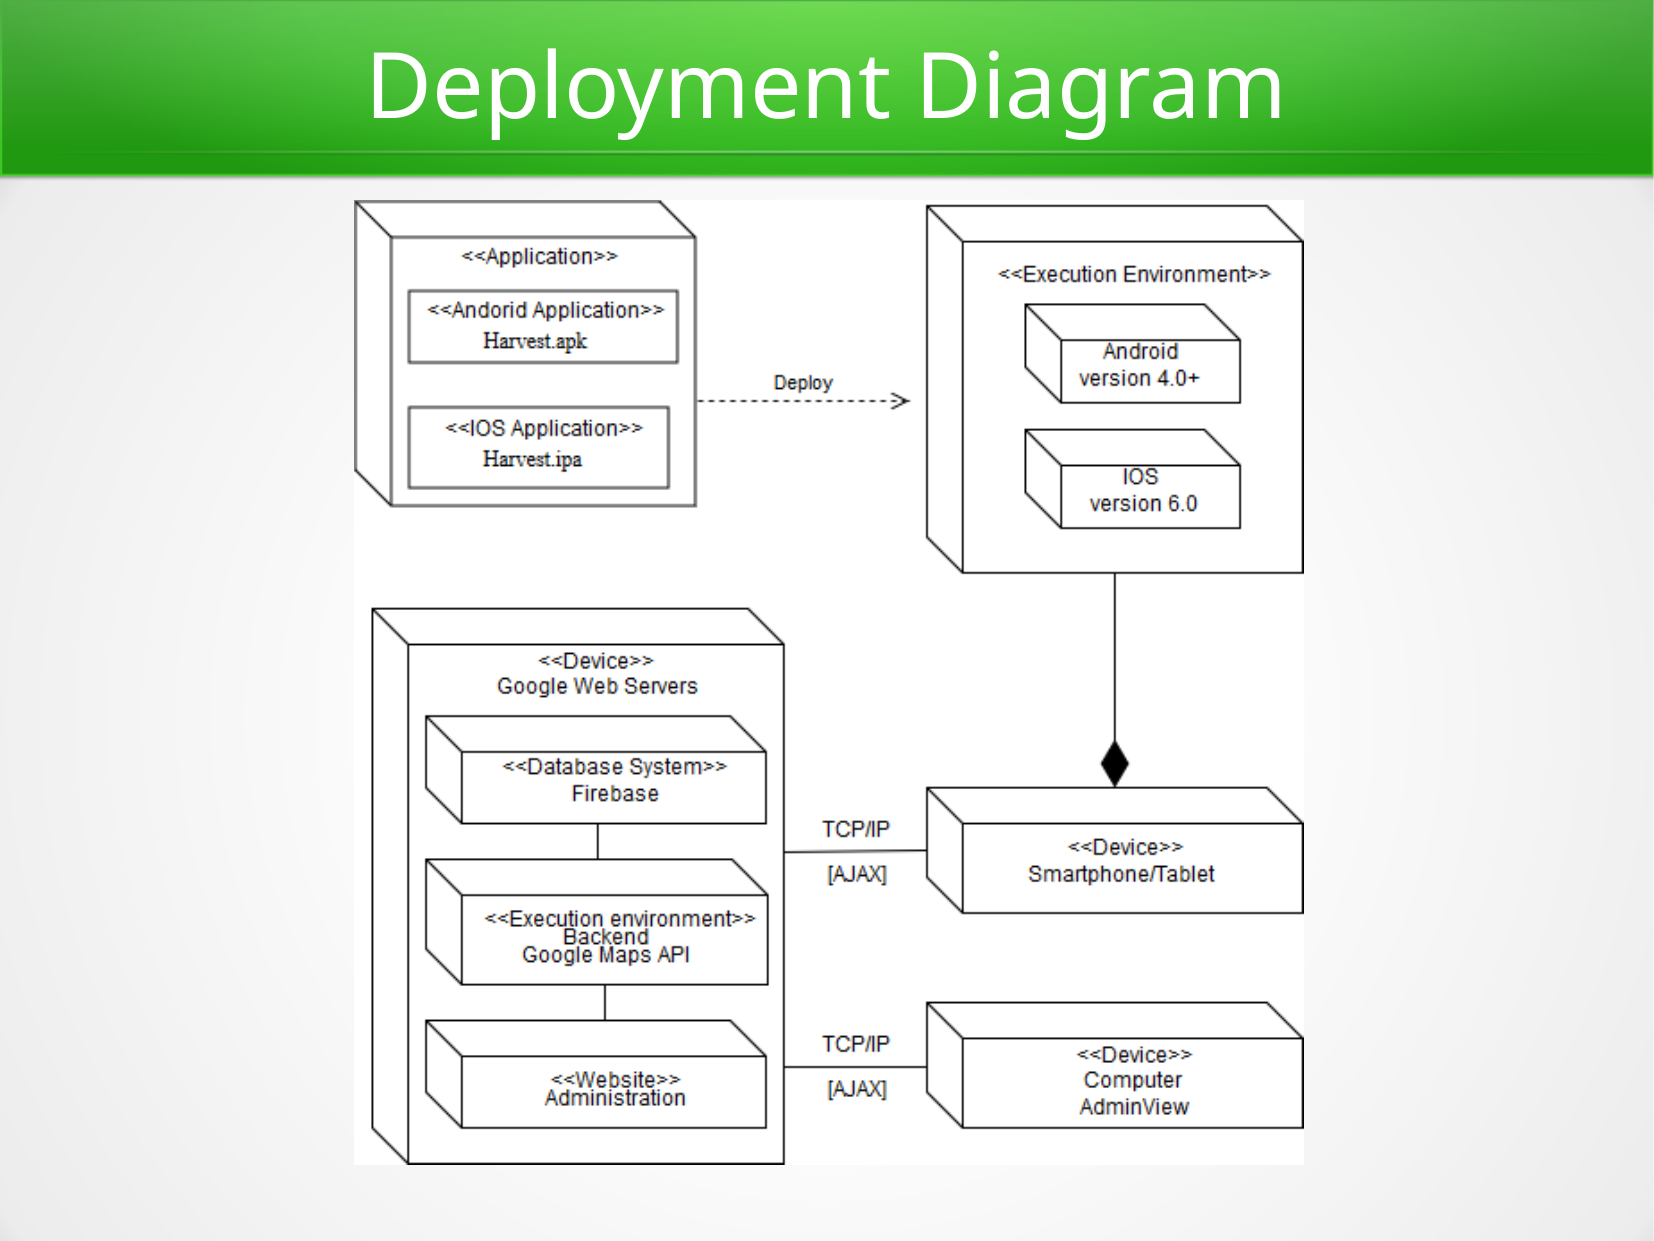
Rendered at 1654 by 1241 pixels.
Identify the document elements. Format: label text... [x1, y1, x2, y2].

picture [0, 0, 1654, 1241]
title Deployment Diagram [82, 11, 1571, 154]
